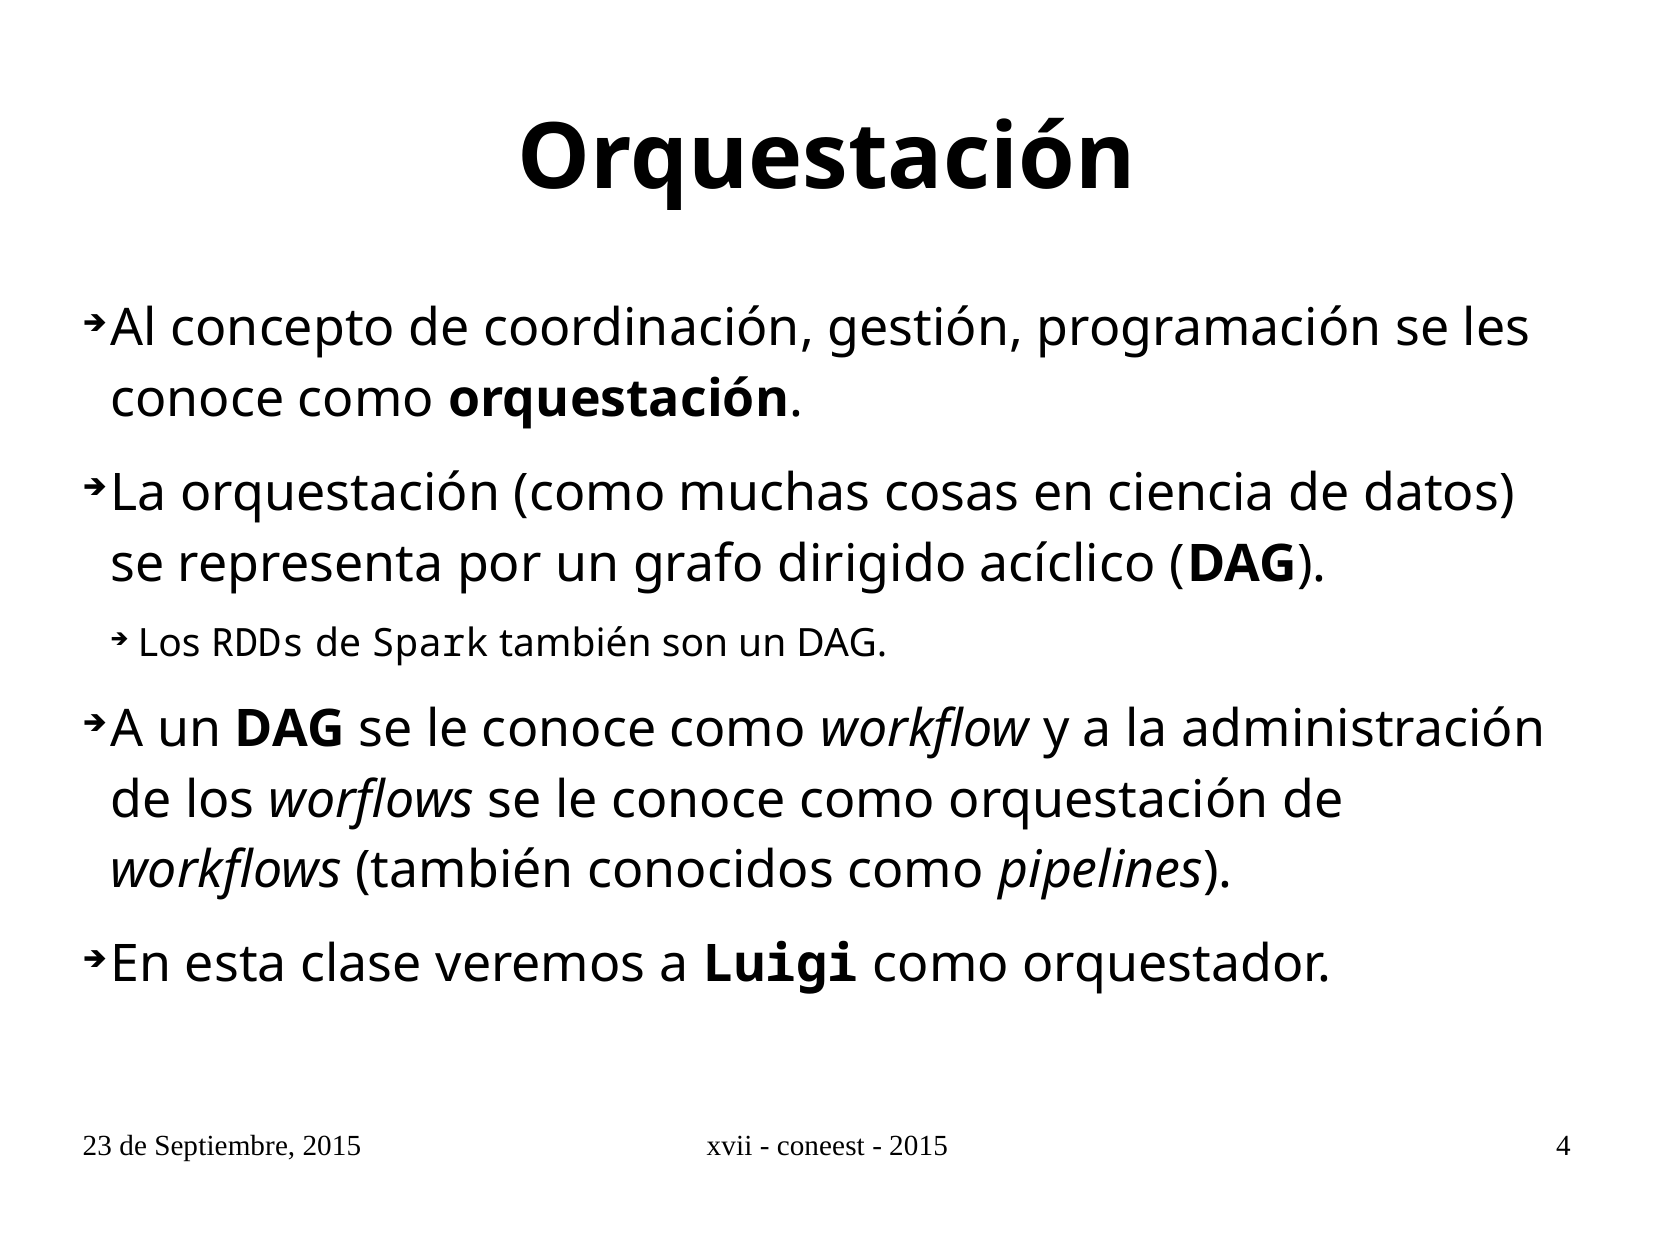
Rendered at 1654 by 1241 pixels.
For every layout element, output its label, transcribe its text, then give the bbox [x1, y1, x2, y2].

list Al concepto de coordinación, gestión, programación se les conoce como orquestación. La orquestación (como muchas cosas en ciencia de datos) se representa por un grafo dirigido acíclico (DAG). Los RDDs de Spark también son un DAG. A un DAG se le conoce como workflow y a la administración de los worflows se le conoce como orquestación de workflows (también conocidos como pipelines). En esta clase veremos a Luigi como orquestador. [82, 290, 1571, 1010]
title Orquestación [82, 49, 1571, 257]
